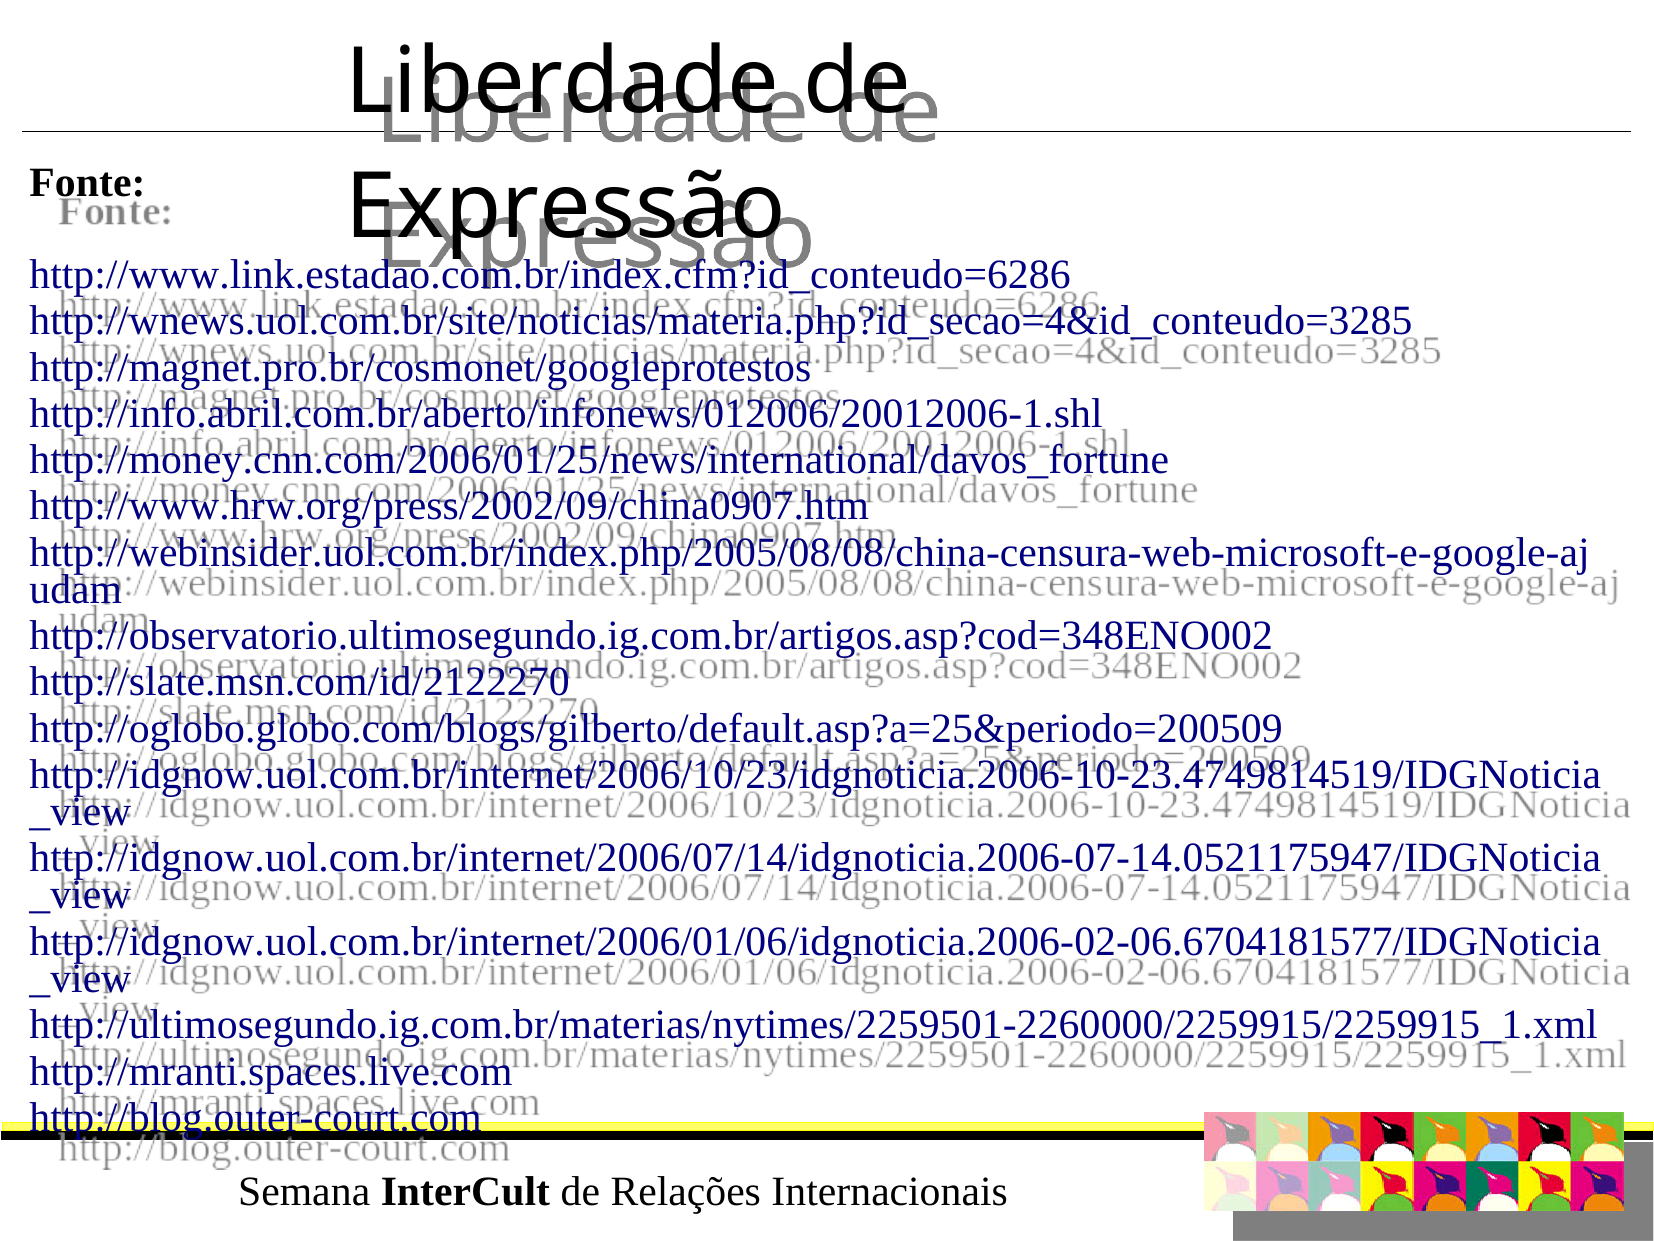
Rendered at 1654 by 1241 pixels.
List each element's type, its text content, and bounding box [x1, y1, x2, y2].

text_box [187, 1131, 199, 1138]
text_box [359, 1122, 367, 1129]
text_box Fonte: http://www.link.estadao.com.br/index.cfm?id_conteudo=6286 http://wnews.uol.com.br/site/noticias/materia.php?id_secao=4&id_conteudo=3285 http://magnet.pro.br/cosmonet/googleprotestos http://info.abril.com.br/aberto/infonews/012006/20012006-1.shl http://money.cnn.com/2006/01/25/news/international/davos_fortune http://www.hrw.org/press/2002/09/china0907.htm http://webinsider.uol.com.br/index.php/2005/08/08/china-censura-web-microsoft-e-google-ajudam http://observatorio.ultimosegundo.ig.com.br/artigos.asp?cod=348ENO002 http://slate.msn.com/id/2122270 http://oglobo.globo.com/blogs/gilberto/default.asp?a=25&periodo=200509 http://idgnow.uol.com.br/internet/2006/10/23/idgnoticia.2006-10-23.4749814519/IDGNoticia_view http://idgnow.uol.com.br/internet/2006/07/14/idgnoticia.2006-07-14.0521175947/IDGNoticia_view http://idgnow.uol.com.br/internet/2006/01/06/idgnoticia.2006-02-06.6704181577/IDGNoticia_view http://ultimosegundo.ig.com.br/materias/nytimes/2259501-2260000/2259915/2259915_1.xml http://mranti.spaces.live.com http://blog.outer-court.com [29, 158, 1605, 992]
text_box Semana InterCult de Relações Internacionais [238, 1168, 1009, 1217]
text_box [240, 1122, 248, 1129]
text_box [79, 1122, 187, 1140]
text_box [433, 1122, 444, 1130]
text_box [337, 1122, 348, 1130]
text_box [1, 1122, 76, 1140]
text_box [79, 1122, 89, 1130]
text_box [134, 1122, 144, 1130]
chart [1204, 1112, 1624, 1211]
text_box [188, 1122, 1204, 1140]
text_box [218, 1122, 229, 1130]
text_box [166, 1122, 177, 1130]
text_box [1624, 1122, 1654, 1140]
text_box Liberdade de Expressão [345, 14, 1277, 125]
